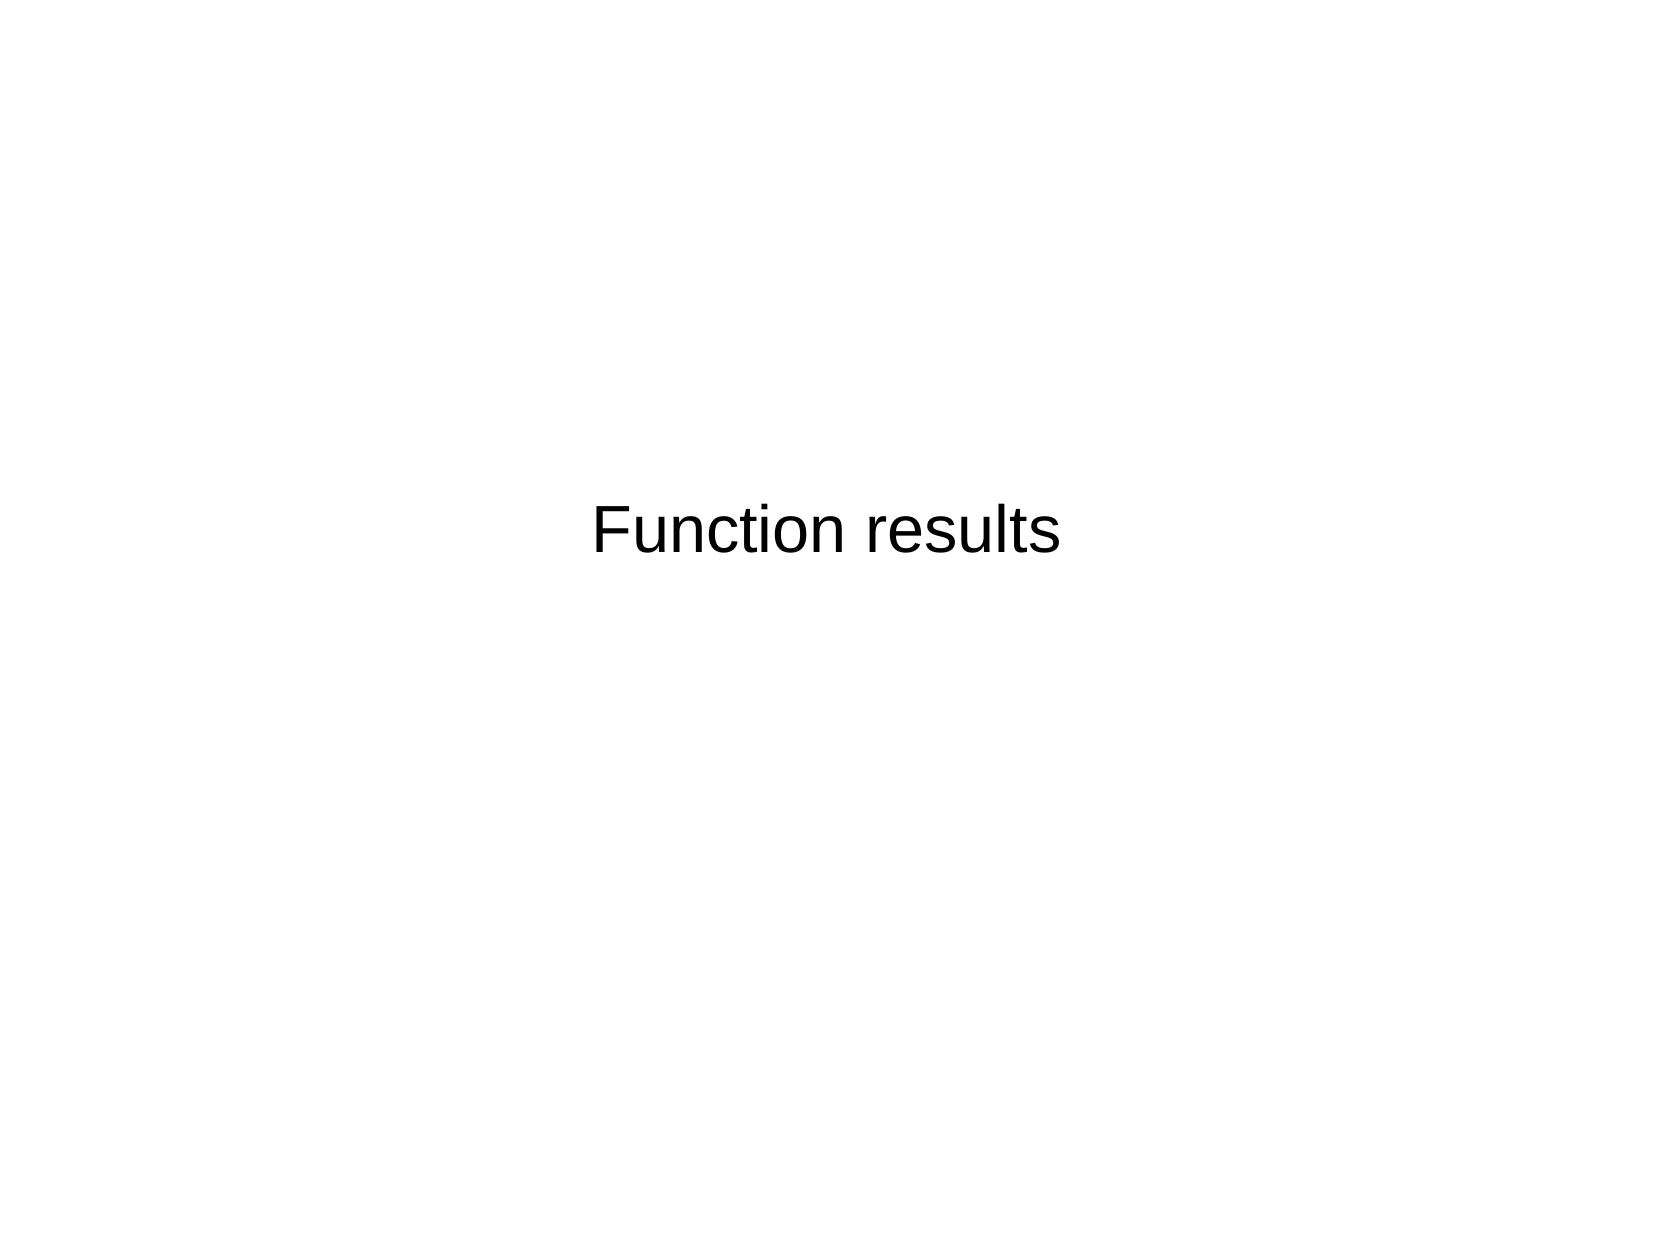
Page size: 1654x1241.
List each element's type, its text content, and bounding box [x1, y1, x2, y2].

subtitle Function results [82, 49, 1571, 1010]
